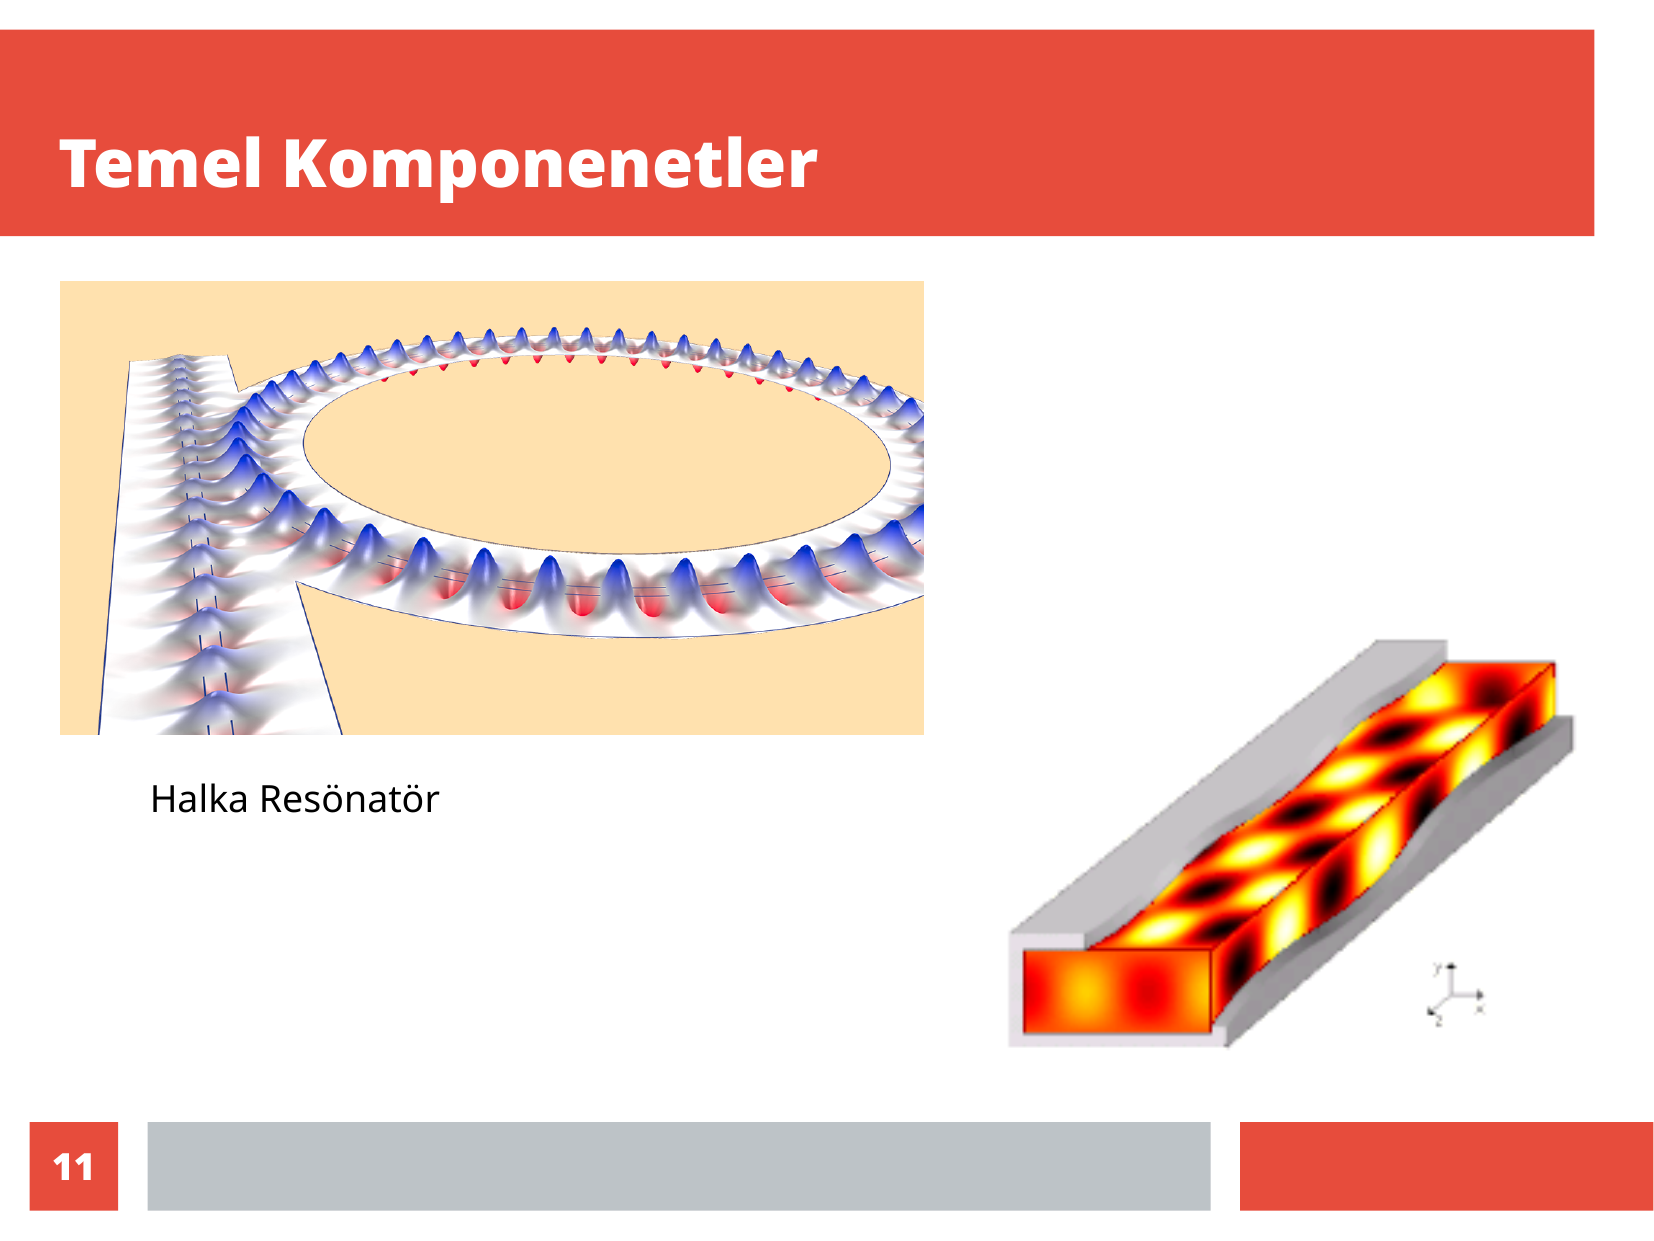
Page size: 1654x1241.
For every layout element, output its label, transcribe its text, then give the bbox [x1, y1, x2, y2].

text_box Halka Resönatör [135, 765, 856, 824]
picture [60, 281, 924, 736]
picture [960, 632, 1600, 1081]
title Temel Komponenetler [59, 59, 1595, 207]
